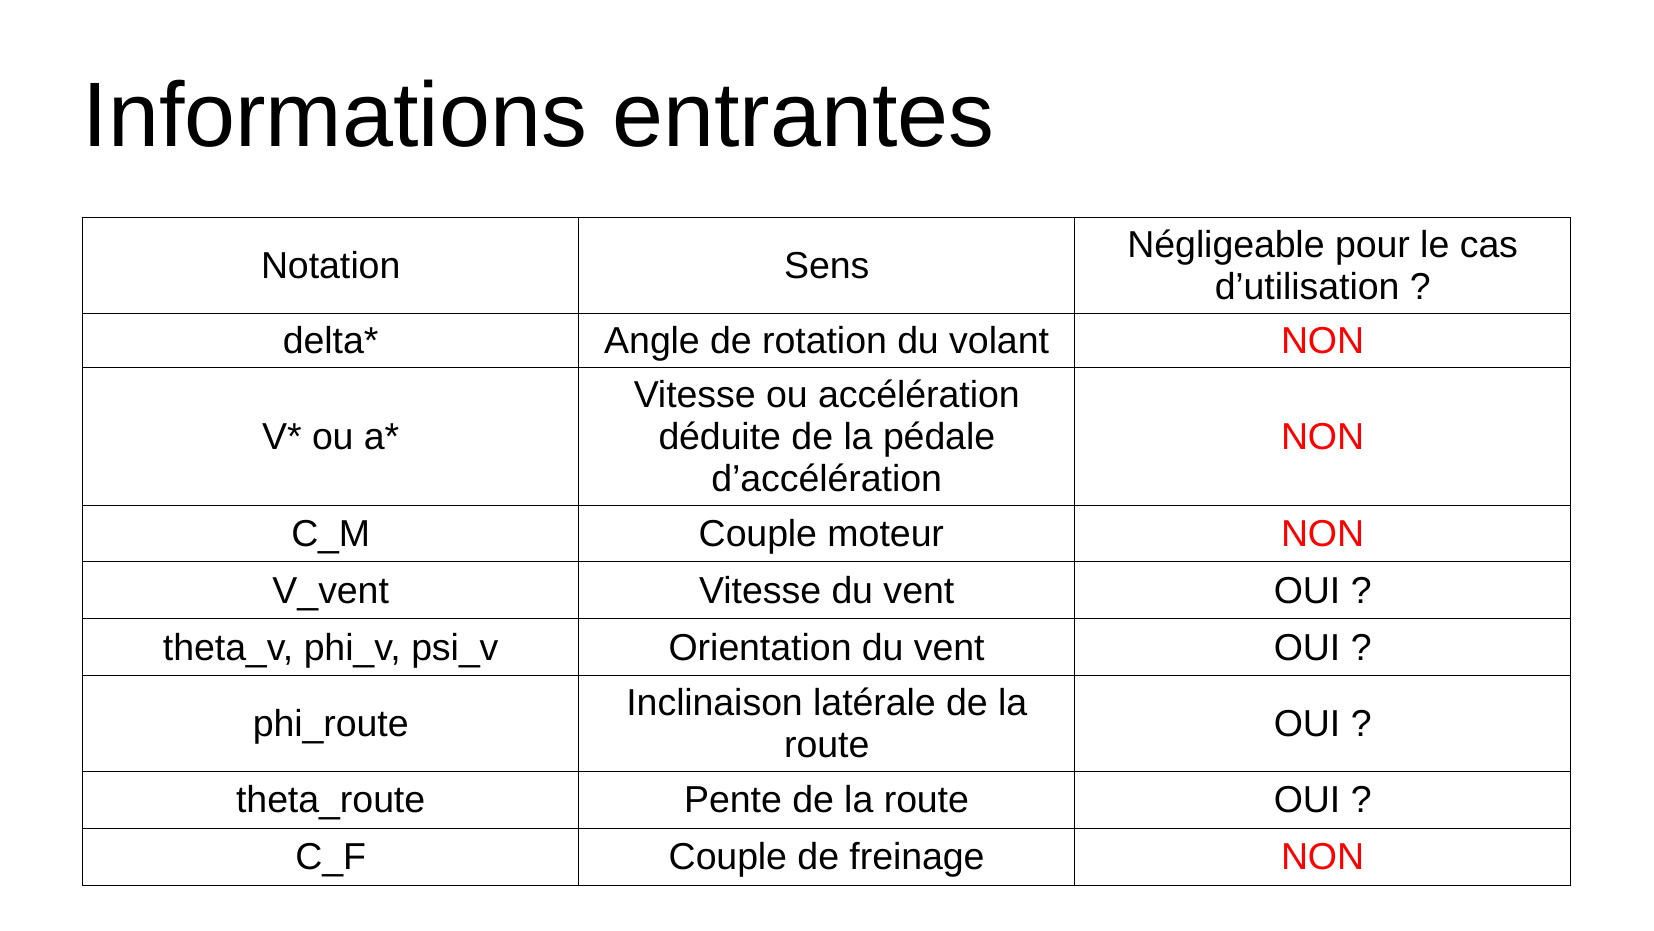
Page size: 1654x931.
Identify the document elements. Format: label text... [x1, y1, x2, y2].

table_cell Inclinaison latérale de la route [579, 676, 1074, 771]
table_cell Angle de rotation du volant [579, 314, 1074, 367]
table_cell Vitesse du vent [579, 562, 1074, 618]
table_cell Vitesse ou accélération déduite de la pédale d’accélération [579, 368, 1074, 505]
table_cell phi_route [83, 676, 578, 771]
table_cell Couple de freinage [579, 829, 1074, 885]
table_cell OUI ? [1075, 676, 1570, 771]
table_cell OUI ? [1075, 562, 1570, 618]
table_cell OUI ? [1075, 772, 1570, 828]
table_cell NON [1075, 506, 1570, 561]
table_cell Couple moteur [579, 506, 1074, 561]
table_cell theta_route [83, 772, 578, 828]
table_cell OUI ? [1075, 619, 1570, 675]
table_cell theta_v, phi_v, psi_v [83, 619, 578, 675]
table_header Sens [579, 218, 1074, 313]
table_cell delta* [83, 314, 578, 367]
table_cell NON [1075, 314, 1570, 367]
table_cell Pente de la route [579, 772, 1074, 828]
title Informations entrantes [82, 37, 1571, 193]
table_header Négligeable pour le cas d’utilisation ? [1075, 218, 1570, 313]
table_cell NON [1075, 368, 1570, 505]
table_cell V* ou a* [83, 368, 578, 505]
table_cell NON [1075, 829, 1570, 885]
table_cell Orientation du vent [579, 619, 1074, 675]
table_cell C_F [83, 829, 578, 885]
table_cell C_M [83, 506, 578, 561]
table_header Notation [83, 218, 578, 313]
table_cell V_vent [83, 562, 578, 618]
